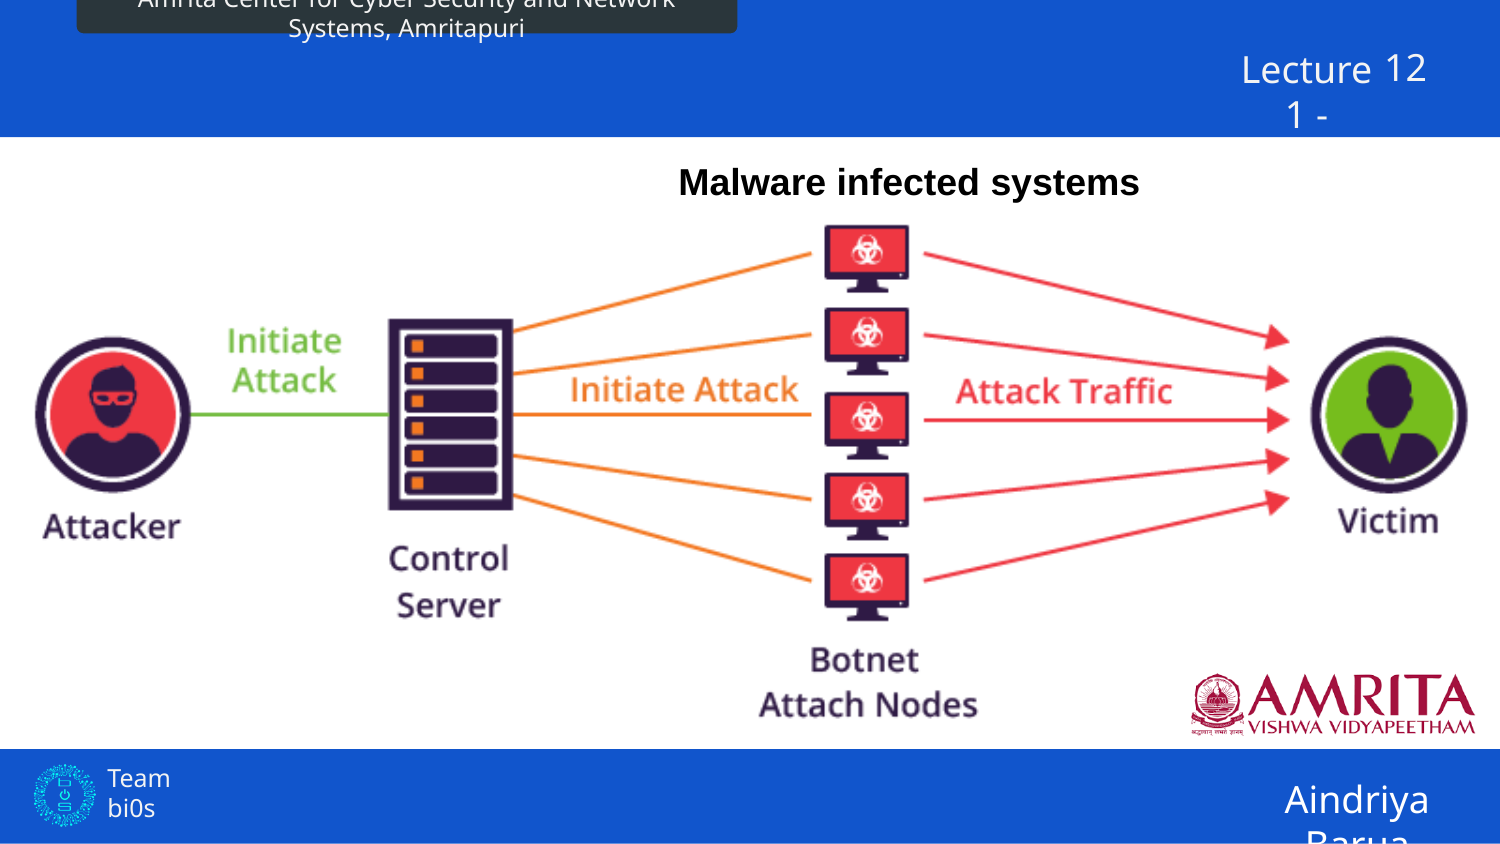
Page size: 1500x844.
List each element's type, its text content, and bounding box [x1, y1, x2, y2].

text_box Malware infected systems [663, 142, 1169, 207]
picture [30, 763, 99, 828]
picture [0, 188, 1500, 749]
slide_number <number> [1322, 42, 1489, 98]
